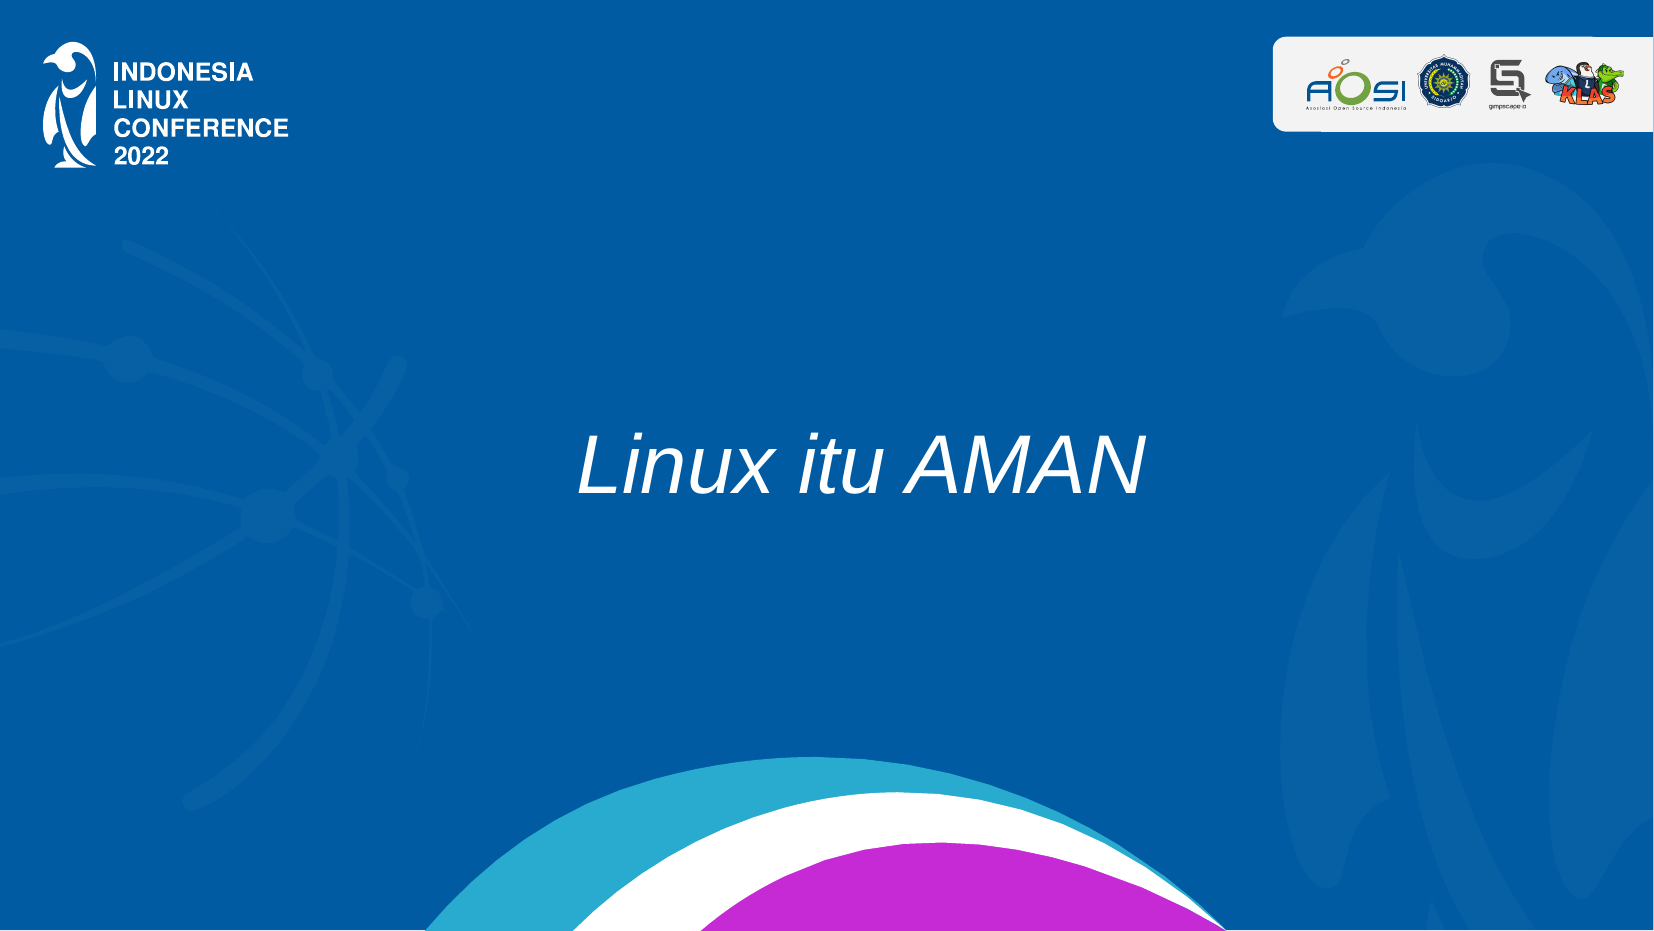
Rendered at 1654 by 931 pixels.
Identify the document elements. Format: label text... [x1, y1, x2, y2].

picture [1545, 62, 1624, 105]
picture [1417, 54, 1471, 108]
text_box Linux itu AMAN [187, 255, 1501, 676]
text_box [424, 756, 1227, 931]
